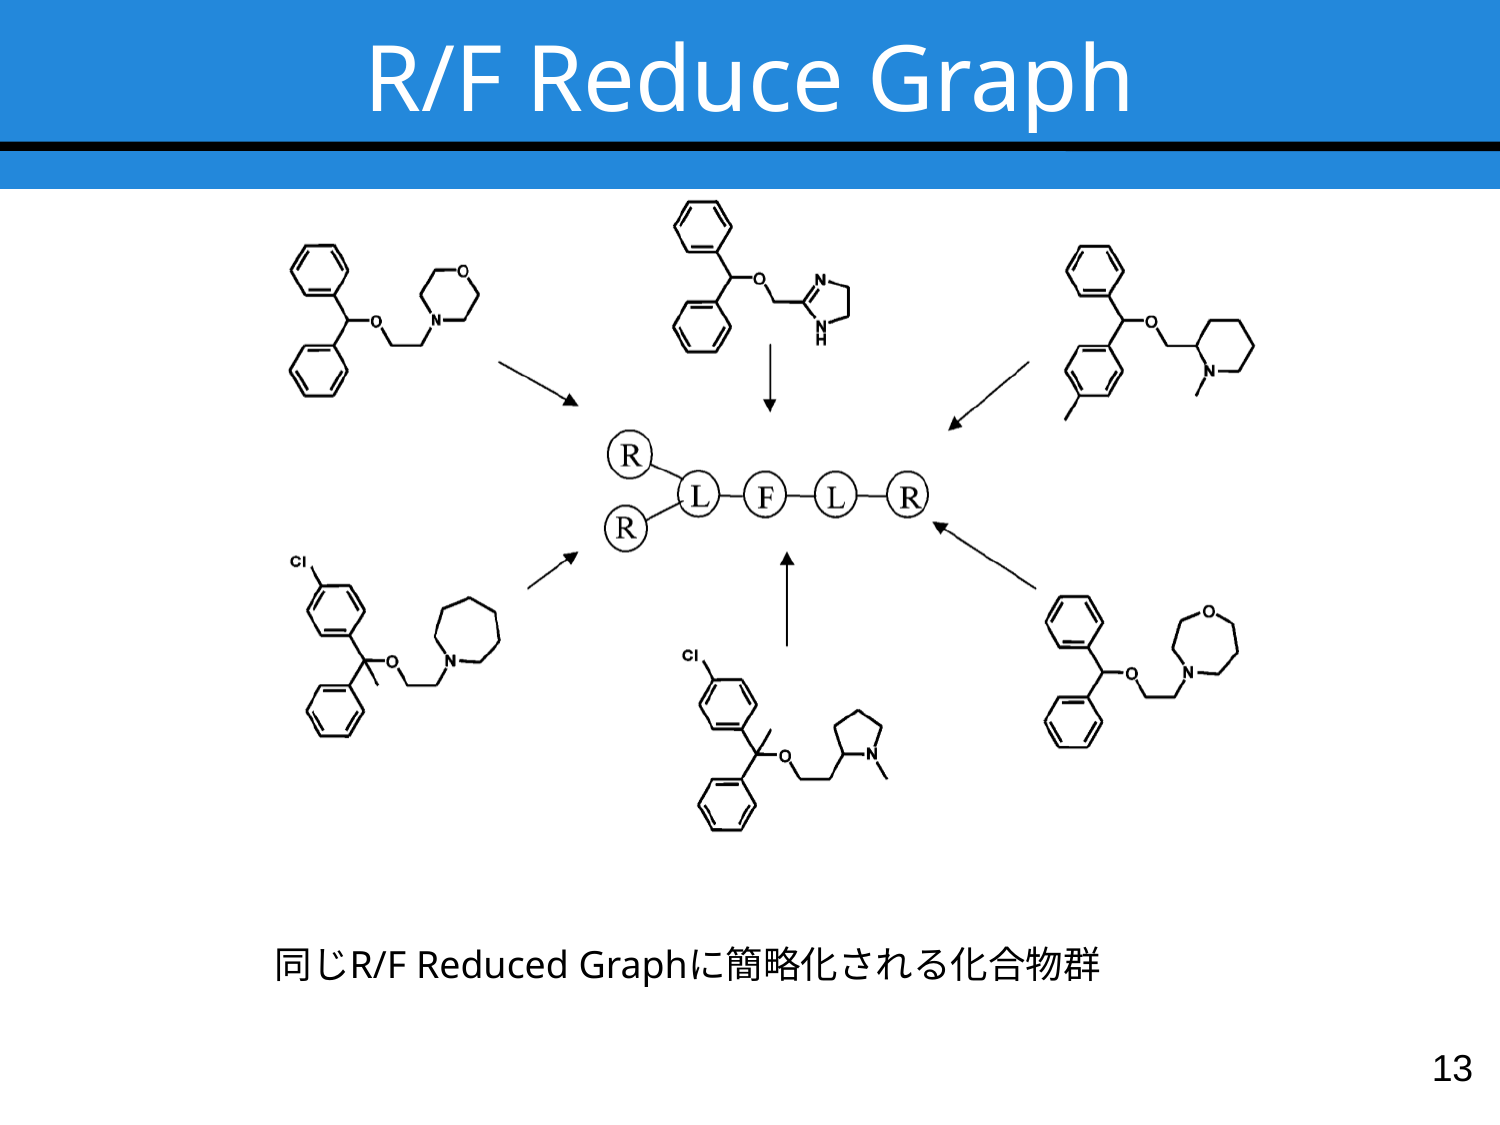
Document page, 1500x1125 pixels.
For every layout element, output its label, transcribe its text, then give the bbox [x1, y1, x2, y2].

picture [283, 192, 1261, 839]
text_box 同じR/F Reduced Graphに簡略化される化合物群 [259, 927, 1148, 981]
title R/F Reduce Graph [75, 29, 1425, 122]
